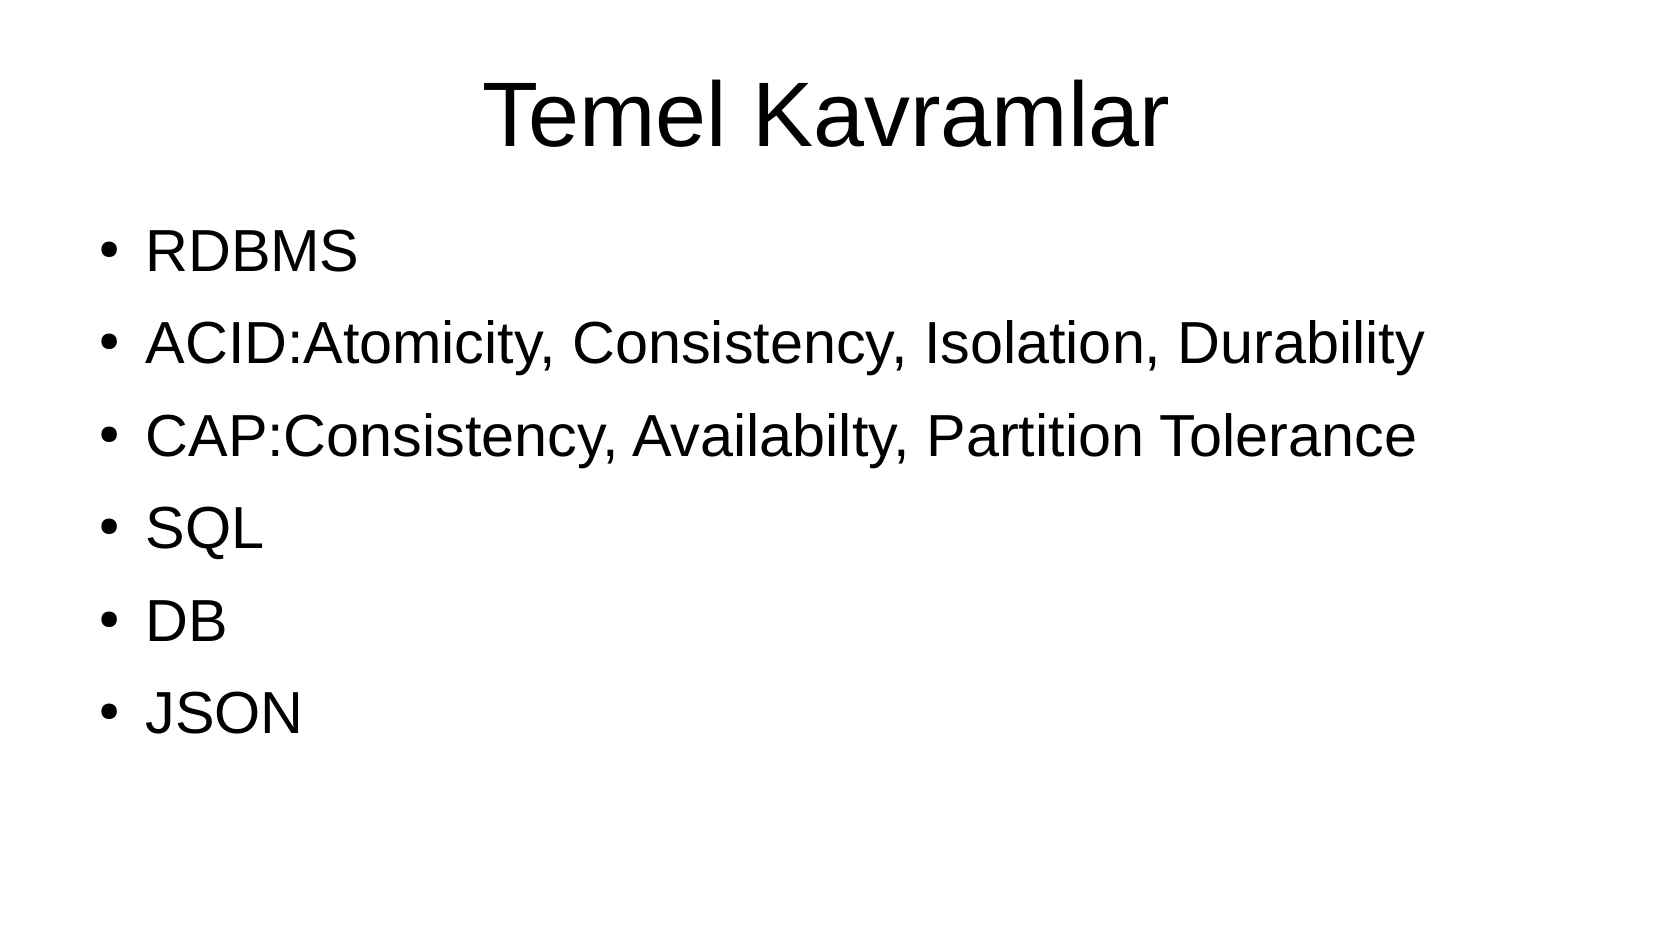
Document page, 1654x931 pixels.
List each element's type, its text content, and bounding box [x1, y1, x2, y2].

title Temel Kavramlar [82, 37, 1571, 193]
list RDBMS ACID:Atomicity, Consistency, Isolation, Durability CAP:Consistency, Availabilty, Partition Tolerance SQL DB JSON [82, 217, 1571, 758]
